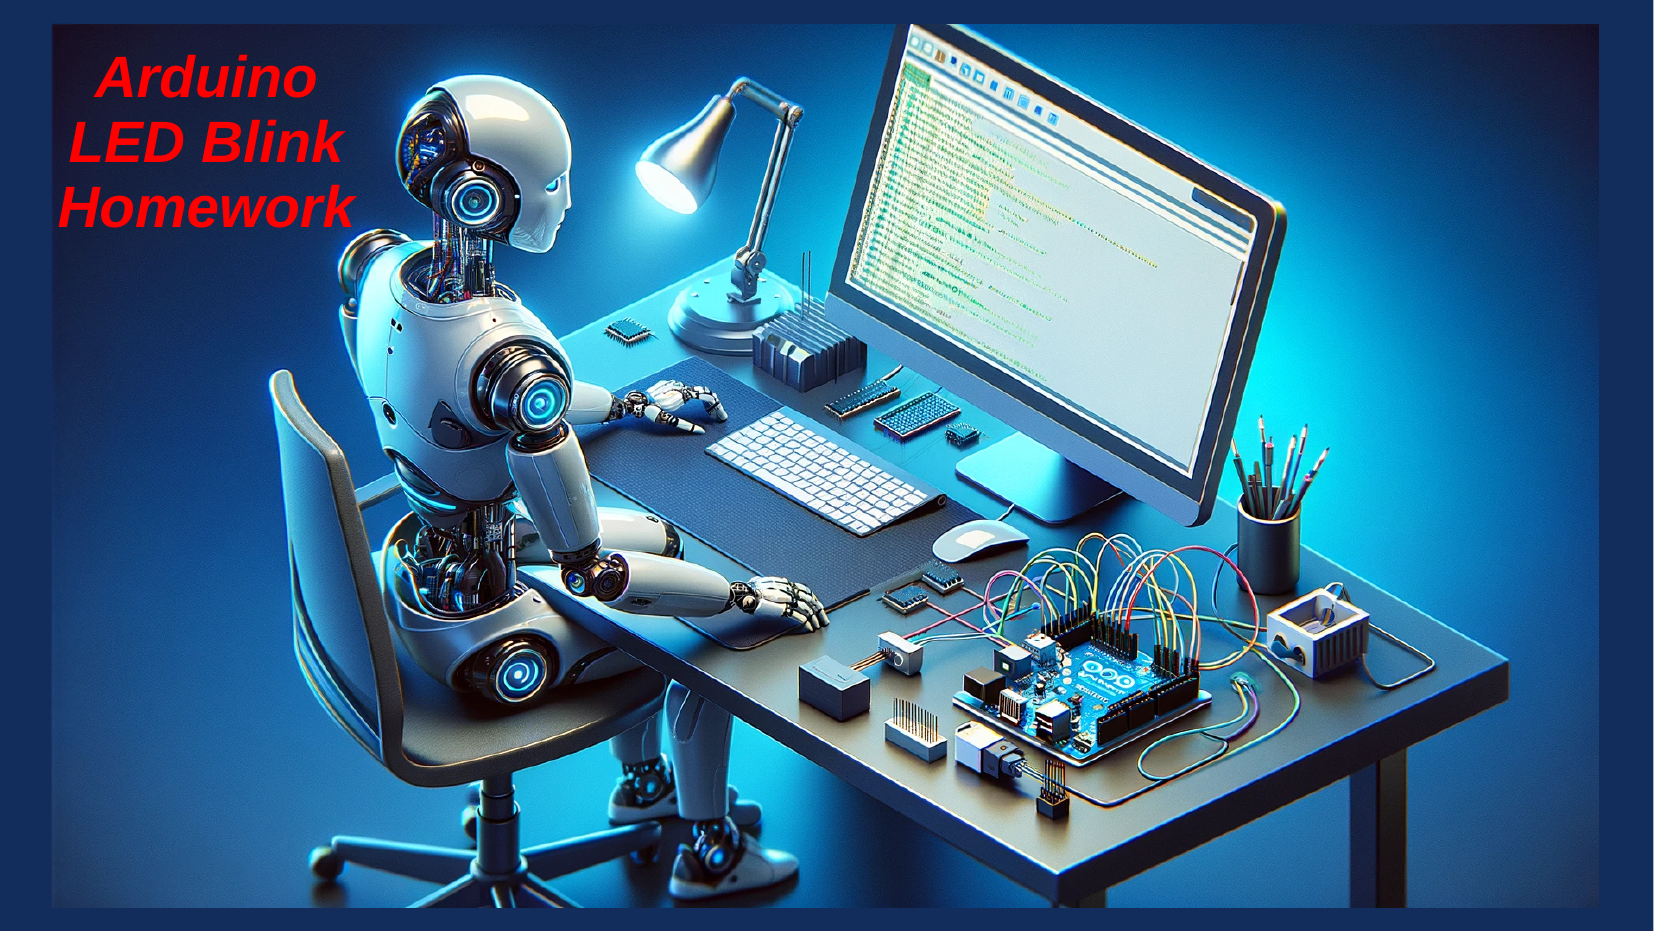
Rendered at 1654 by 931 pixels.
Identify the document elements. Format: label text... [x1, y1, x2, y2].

picture [0, 0, 1654, 931]
text_box Arduino LED Blink Homework [37, 37, 376, 248]
